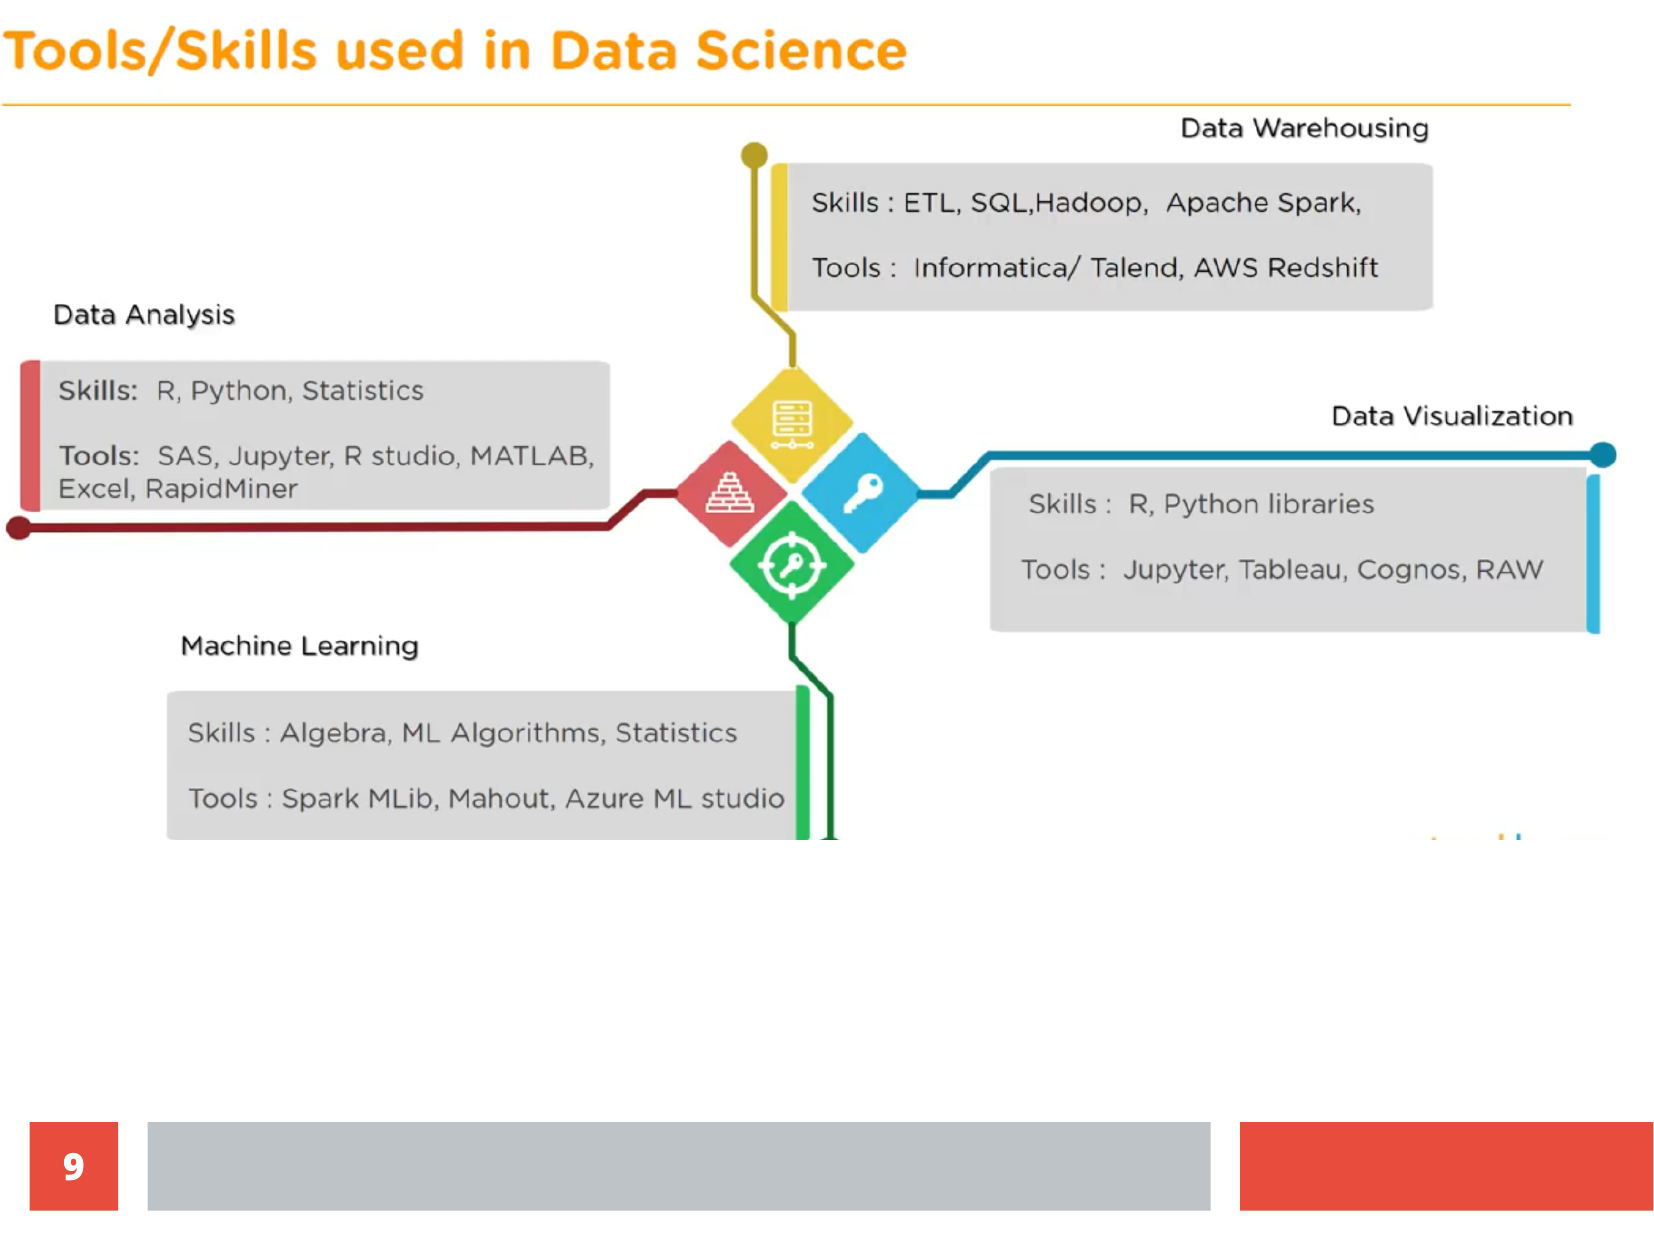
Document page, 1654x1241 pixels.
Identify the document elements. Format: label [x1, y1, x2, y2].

picture [0, 17, 1636, 841]
